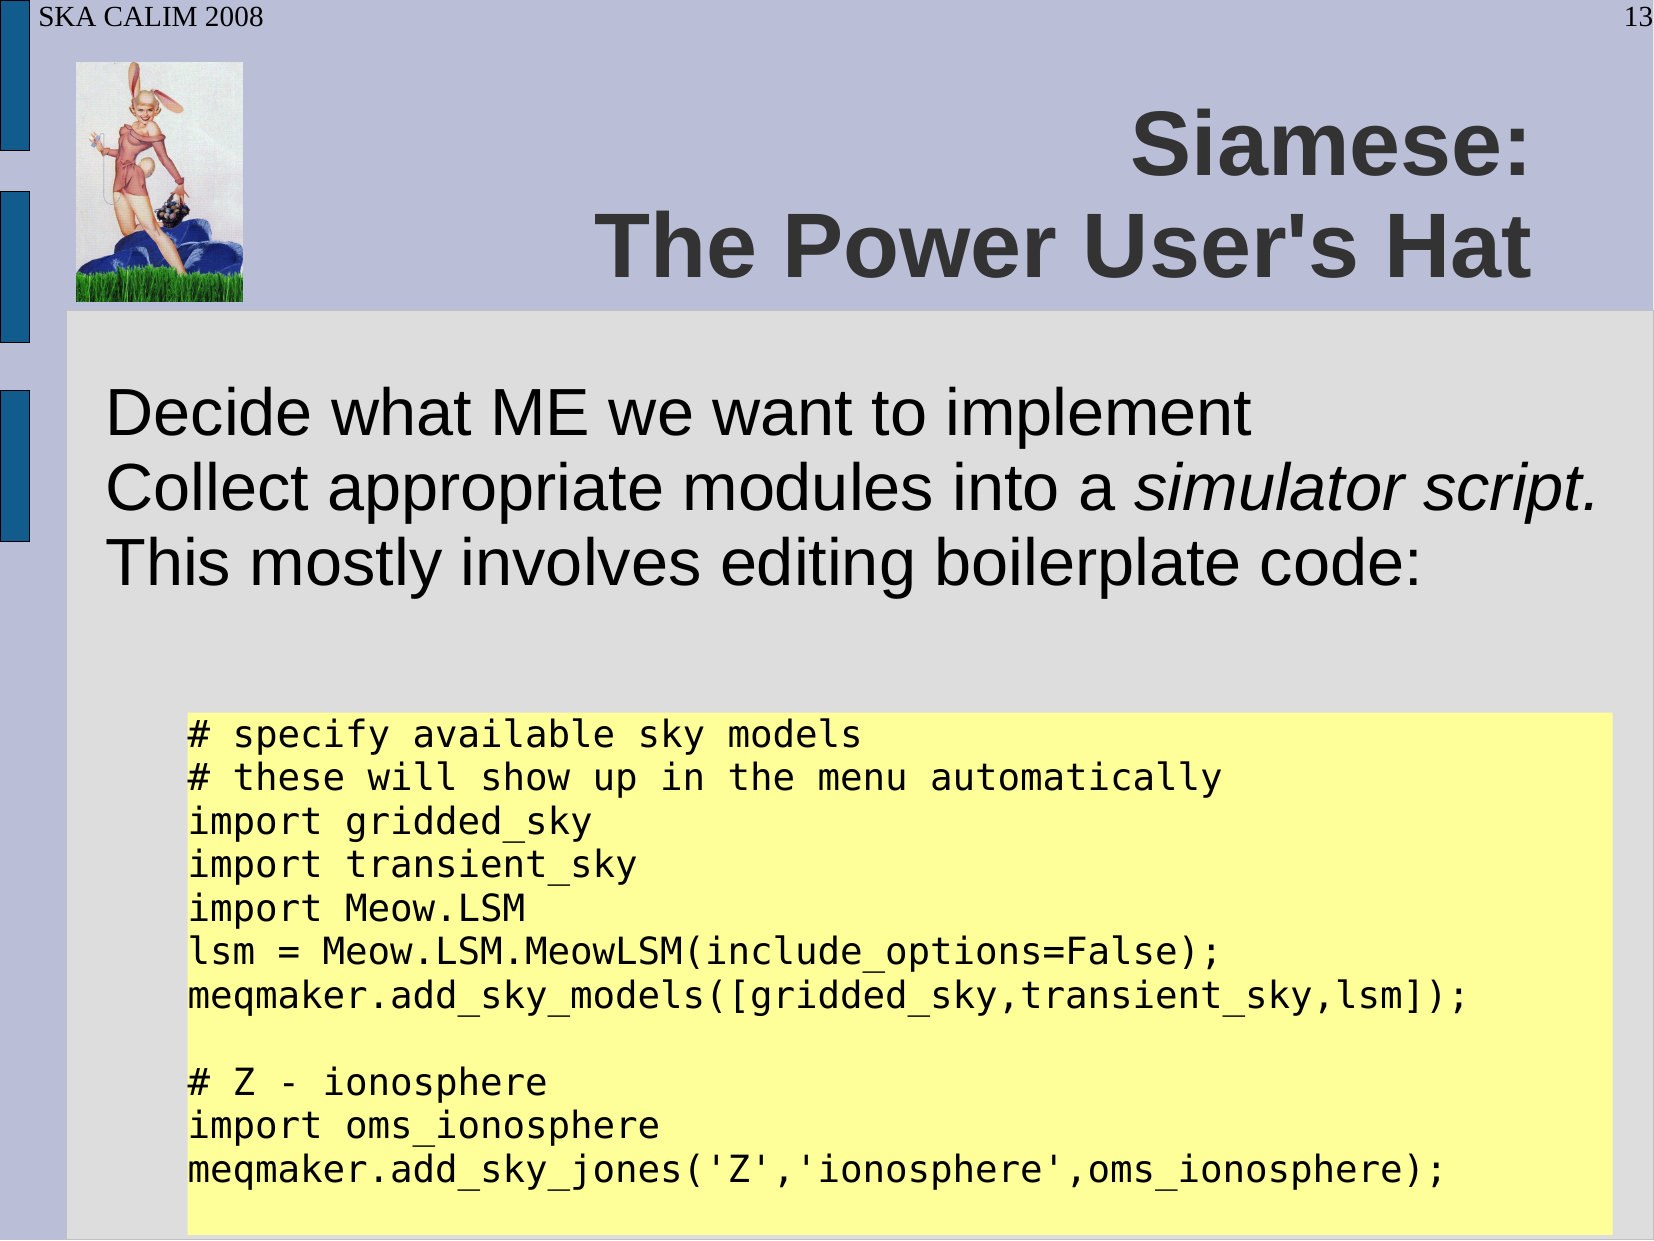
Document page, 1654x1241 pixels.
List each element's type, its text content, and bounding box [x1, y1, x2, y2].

text_box # specify available sky models # these will show up in the menu automatically import gridded_sky import transient_sky import Meow.LSM lsm = Meow.LSM.MeowLSM(include_options=False); meqmaker.add_sky_models([gridded_sky,transient_sky,lsm]); # Z - ionosphere import oms_ionosphere meqmaker.add_sky_jones('Z','ionosphere',oms_ionosphere); [187, 712, 1613, 1235]
title Siamese: The Power User's Hat [243, 87, 1534, 302]
picture [76, 62, 243, 302]
list Decide what ME we want to implement Collect appropriate modules into a simulator script. This mostly involves editing boilerplate code: [87, 375, 1613, 713]
